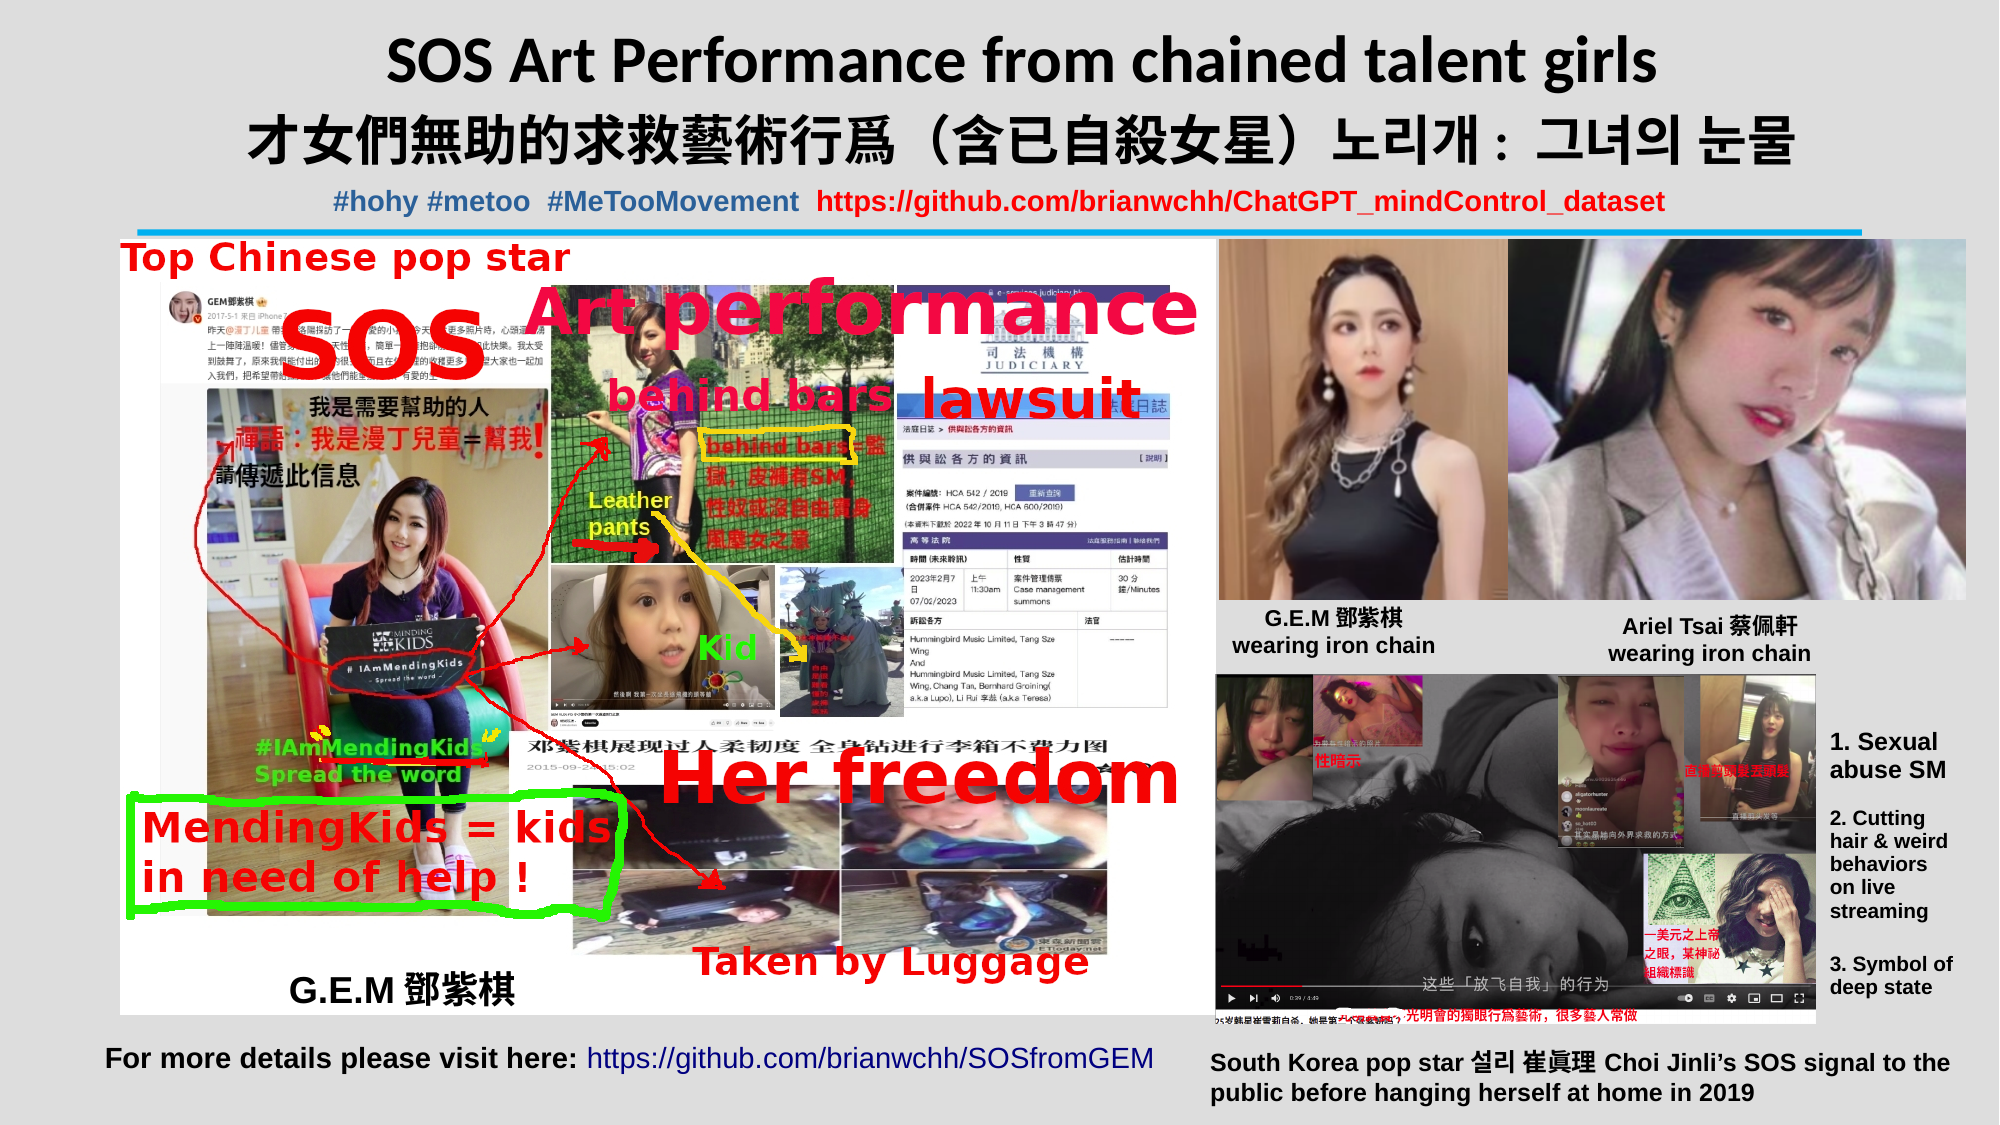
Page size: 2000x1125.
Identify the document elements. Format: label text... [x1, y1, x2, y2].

text_box SOS Art Performance from chained talent girls [378, 8, 1668, 99]
text_box #hohy #metoo #MeTooMovement https://github.com/brianwchh/ChatGPT_mindControl_dataset [0, 177, 2000, 225]
text_box South Korea pop star설리 崔眞理Choi Jinli’s SOS signal to the public before hanging herself at home in 2019 [1195, 1035, 1981, 1115]
picture [120, 239, 1816, 1024]
text_box 2. Cutting hair & weird behaviors on live streaming [1815, 798, 1966, 931]
text_box 才女們無助的求救藝術行爲（含已自殺女星）노리개: 그녀의 눈물 [239, 99, 1805, 180]
text_box 3. Symbol of deep state [1815, 945, 2000, 1021]
text_box For more details please visit here: https://github.com/brianwchh/SOSfromGEM [90, 1035, 1186, 1096]
text_box G.E.M鄧紫棋 wearing iron chain [1213, 592, 1456, 666]
picture [1219, 239, 1966, 601]
text_box Ariel Tsai蔡佩軒 wearing iron chain [1575, 600, 1846, 674]
text_box G.E.M鄧紫棋 [262, 952, 543, 1022]
text_box 1. Sexual abuse SM [1815, 720, 1966, 796]
